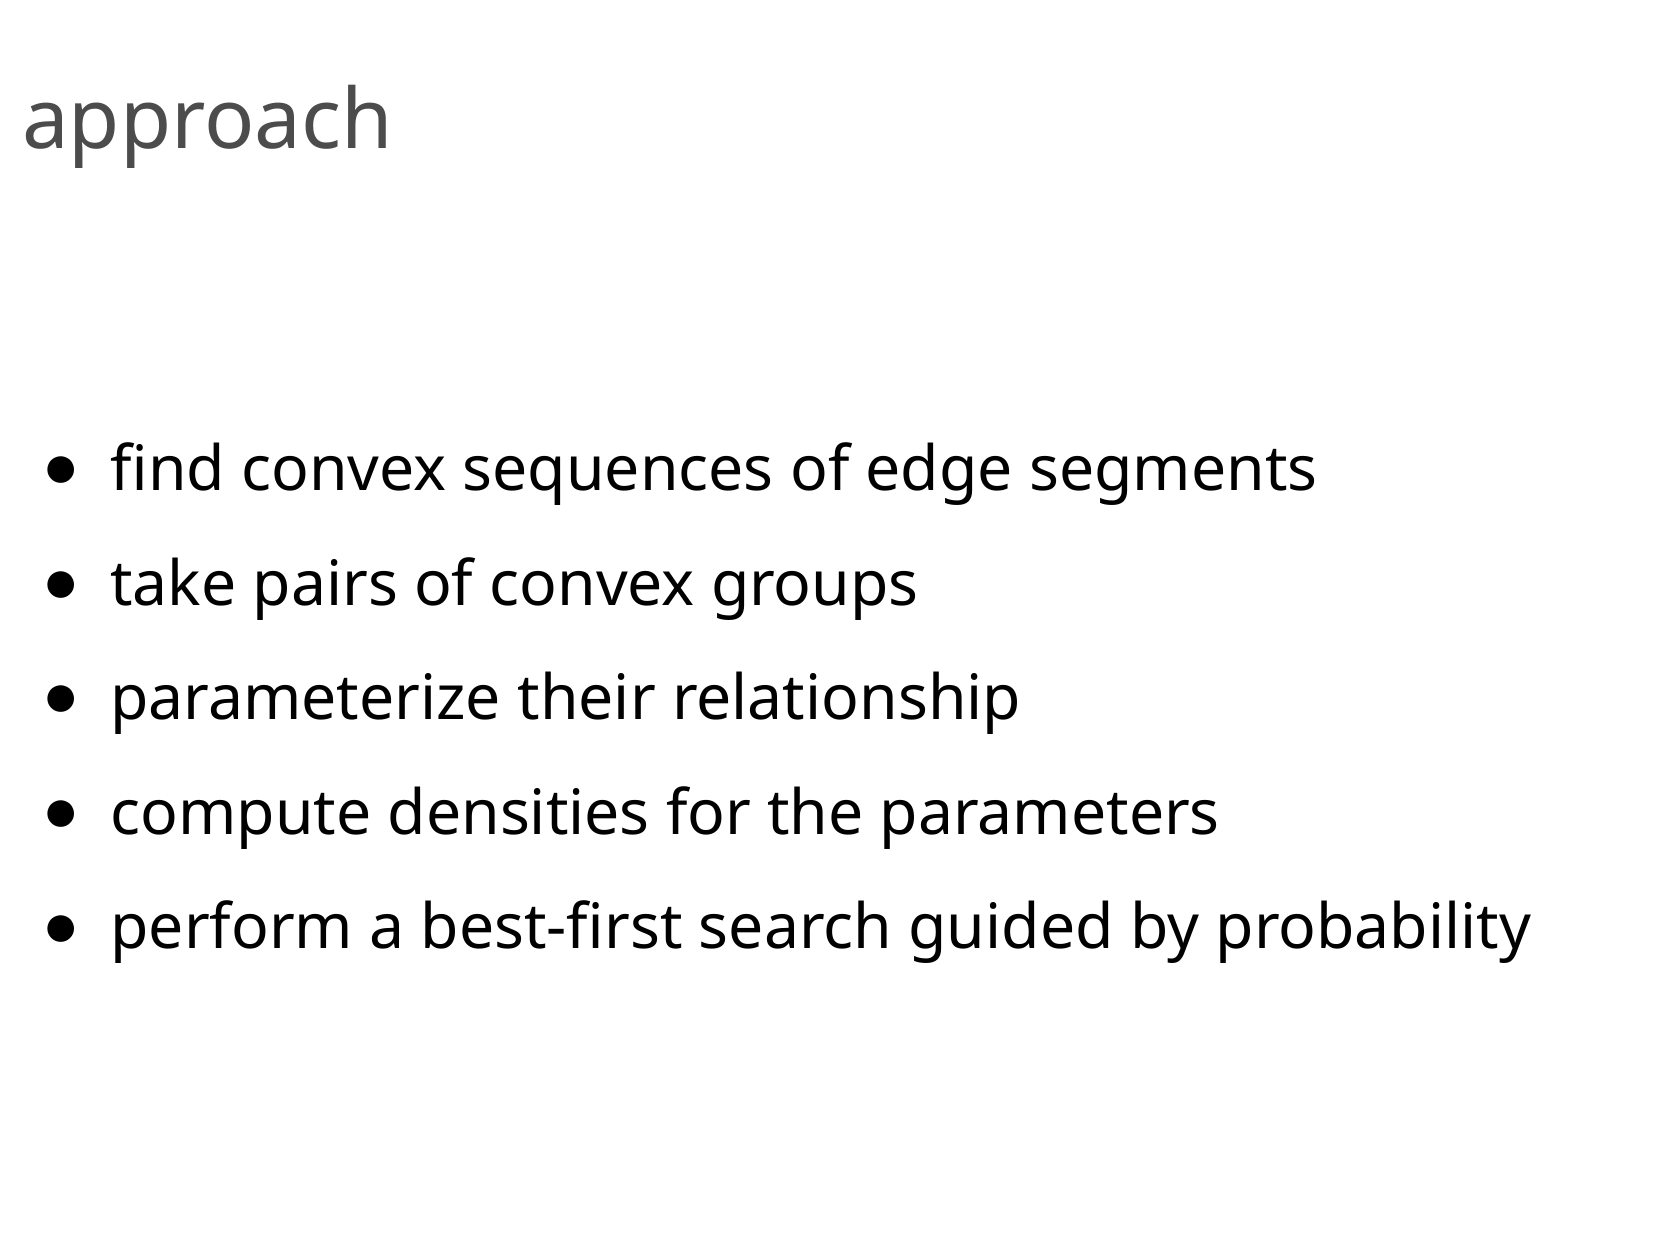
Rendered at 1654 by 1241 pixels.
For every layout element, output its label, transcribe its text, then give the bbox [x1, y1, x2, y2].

list find convex sequences of edge segments take pairs of convex groups parameterize their relationship compute densities for the parameters perform a best-first search guided by probability [25, 226, 1654, 1166]
title approach [22, 19, 1654, 213]
